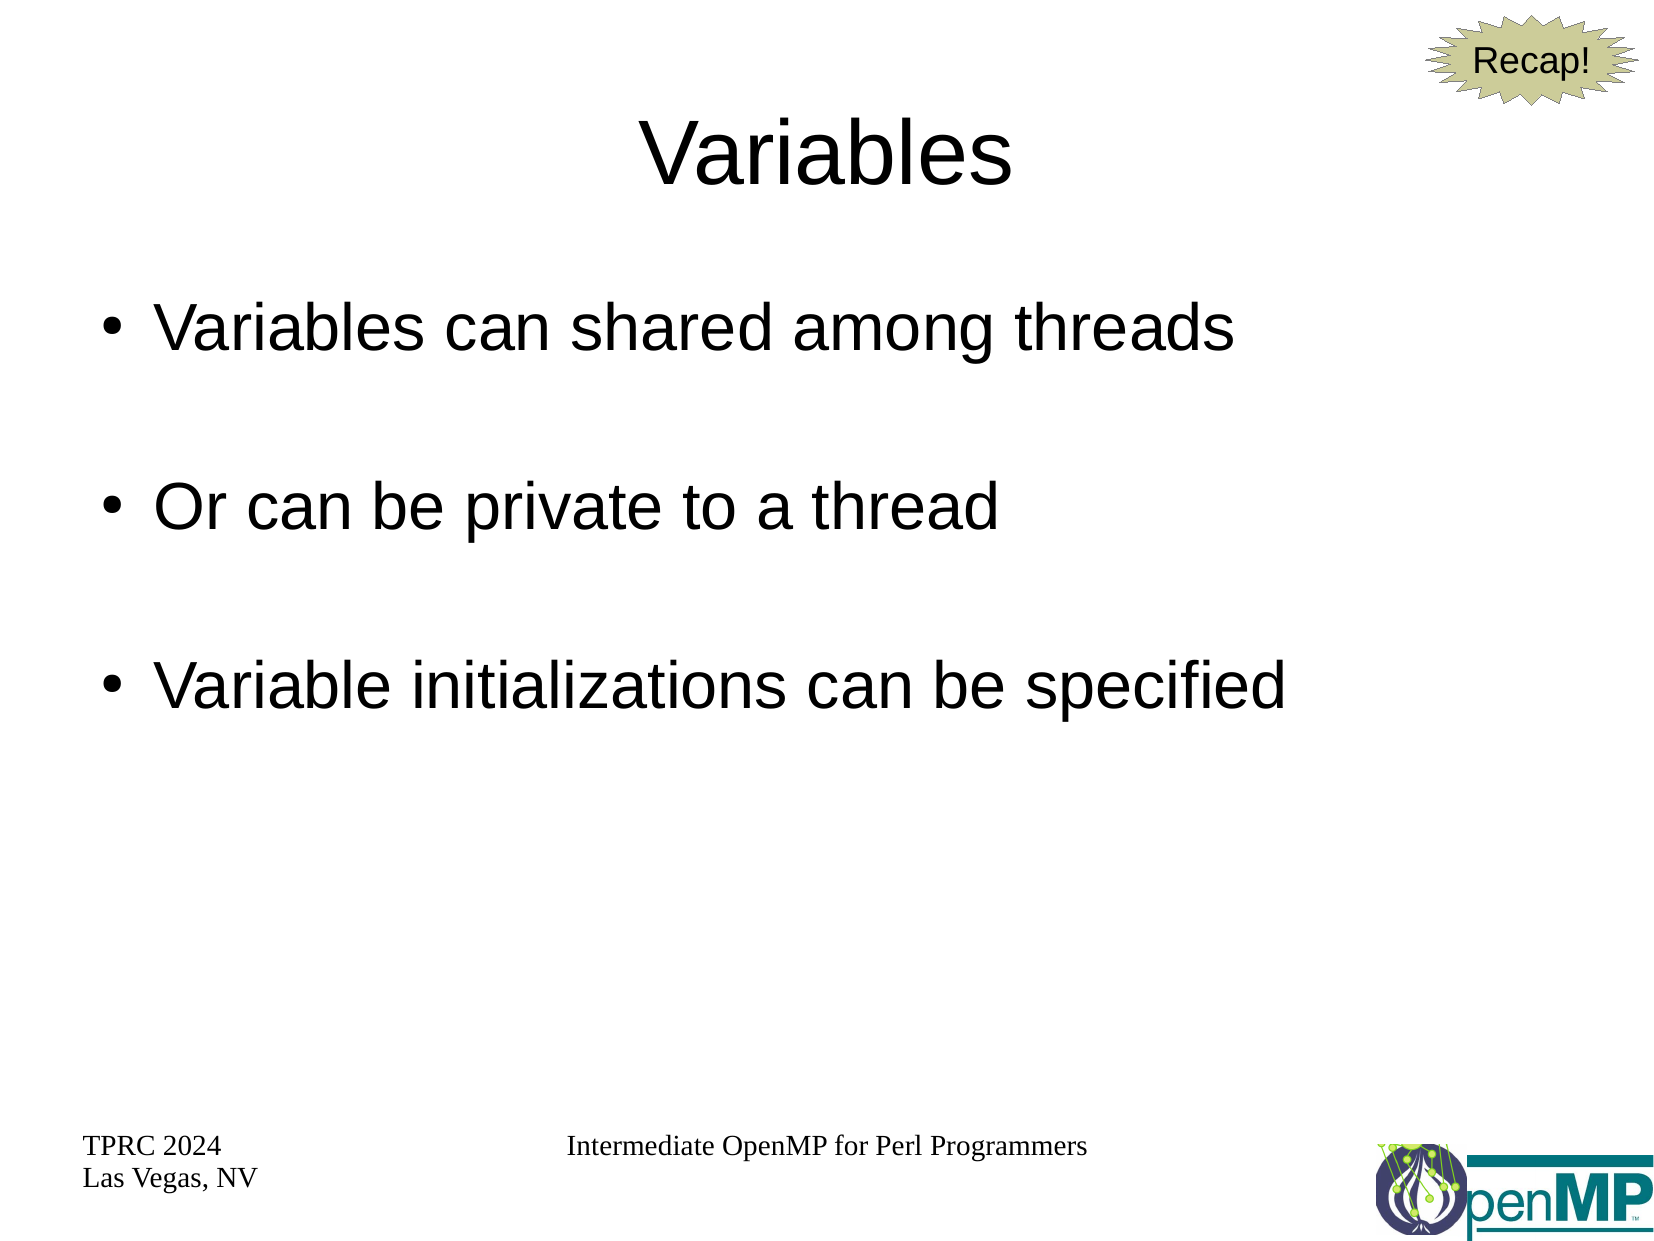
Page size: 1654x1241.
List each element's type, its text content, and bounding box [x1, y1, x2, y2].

picture [1376, 1144, 1654, 1241]
text_box Recap! [1425, 15, 1639, 106]
title Variables [82, 49, 1571, 257]
list Variables can shared among threads Or can be private to a thread Variable initializations can be specified [82, 290, 1571, 1109]
